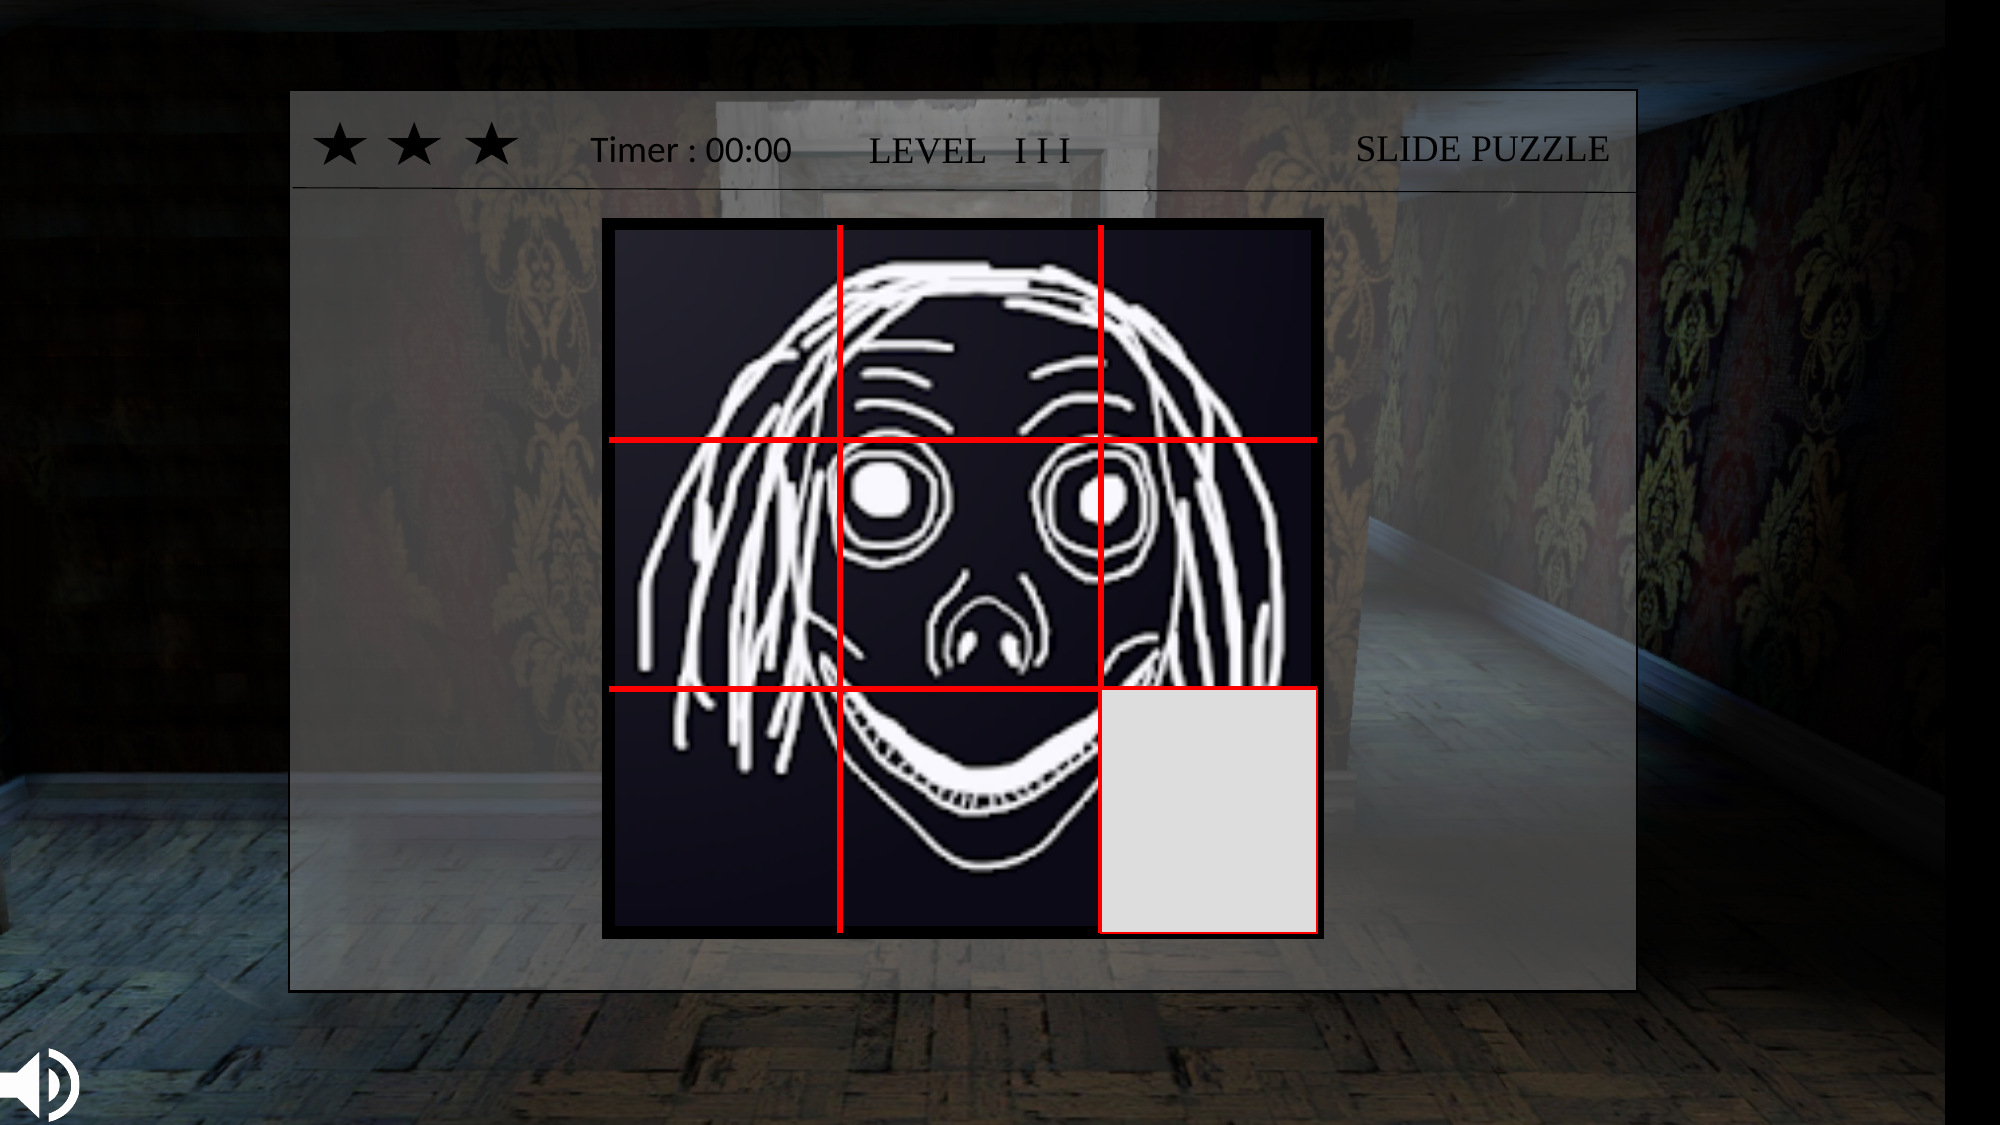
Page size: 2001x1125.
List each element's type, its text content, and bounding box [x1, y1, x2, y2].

picture [0, 0, 2000, 1125]
text_box [0, 1047, 80, 1123]
text_box Timer : 00:00 [575, 116, 814, 178]
text_box SLIDE PUZZLE [1340, 116, 1671, 177]
text_box LEVEL I I I [777, 118, 1102, 179]
text_box [289, 90, 1637, 991]
